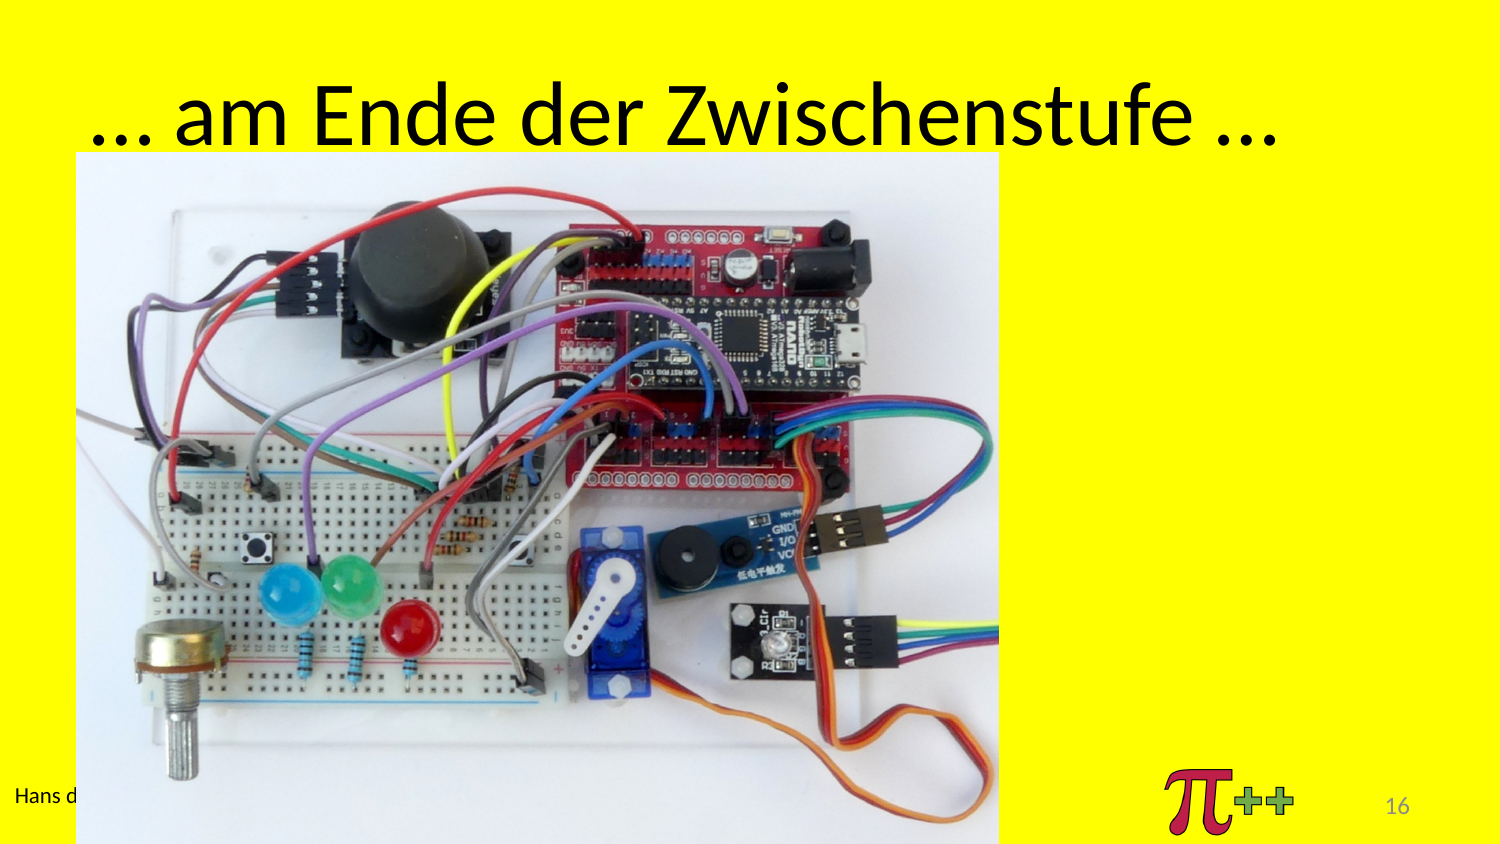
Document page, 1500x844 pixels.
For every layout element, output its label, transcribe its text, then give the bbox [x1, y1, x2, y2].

slide_number <getal> [1340, 782, 1425, 827]
picture [76, 152, 999, 844]
picture [1163, 768, 1294, 836]
title … am Ende der Zwischenstufe … [75, 20, 1471, 198]
